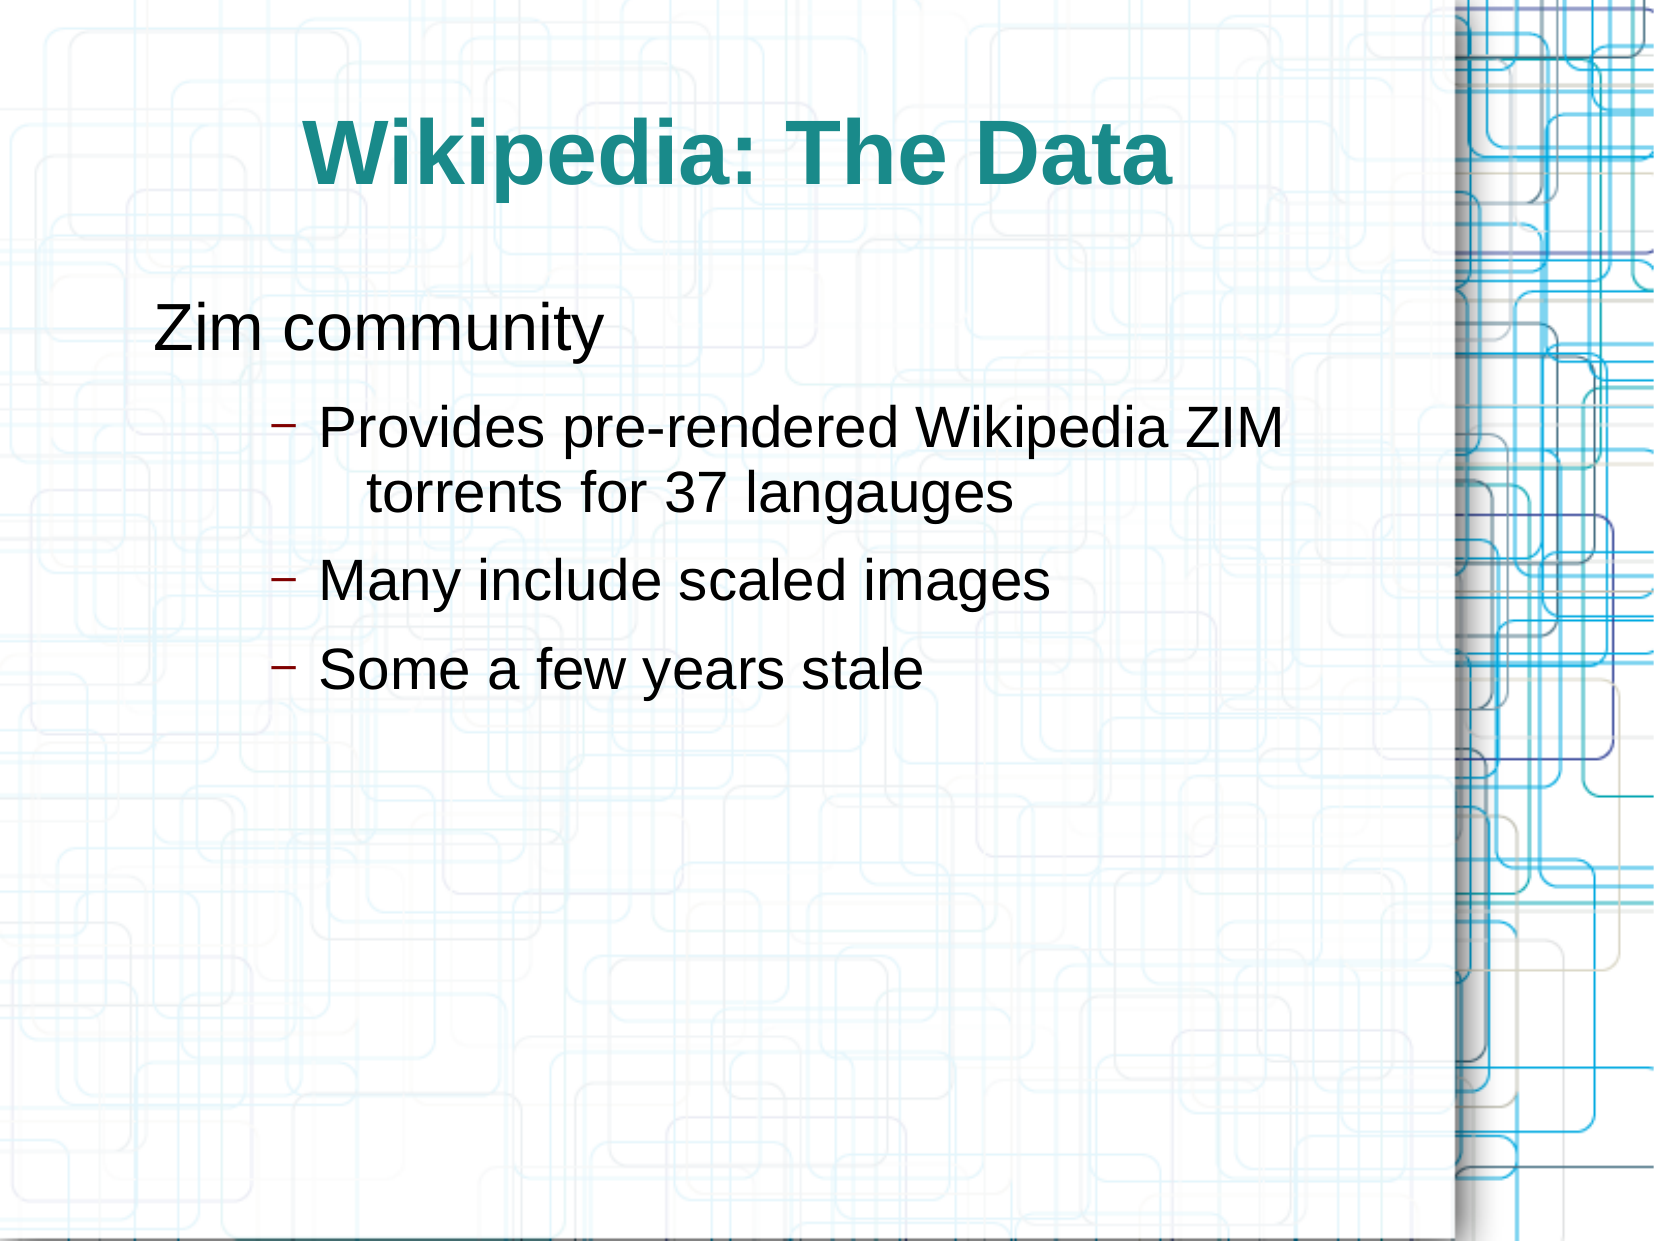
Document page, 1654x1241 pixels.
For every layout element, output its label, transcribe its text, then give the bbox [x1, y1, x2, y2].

picture [0, 0, 1654, 1241]
list Zim community Provides pre-rendered Wikipedia ZIM torrents for 37 langauges Many include scaled images Some a few years stale [82, 290, 1418, 1010]
title Wikipedia: The Data [59, 49, 1418, 257]
